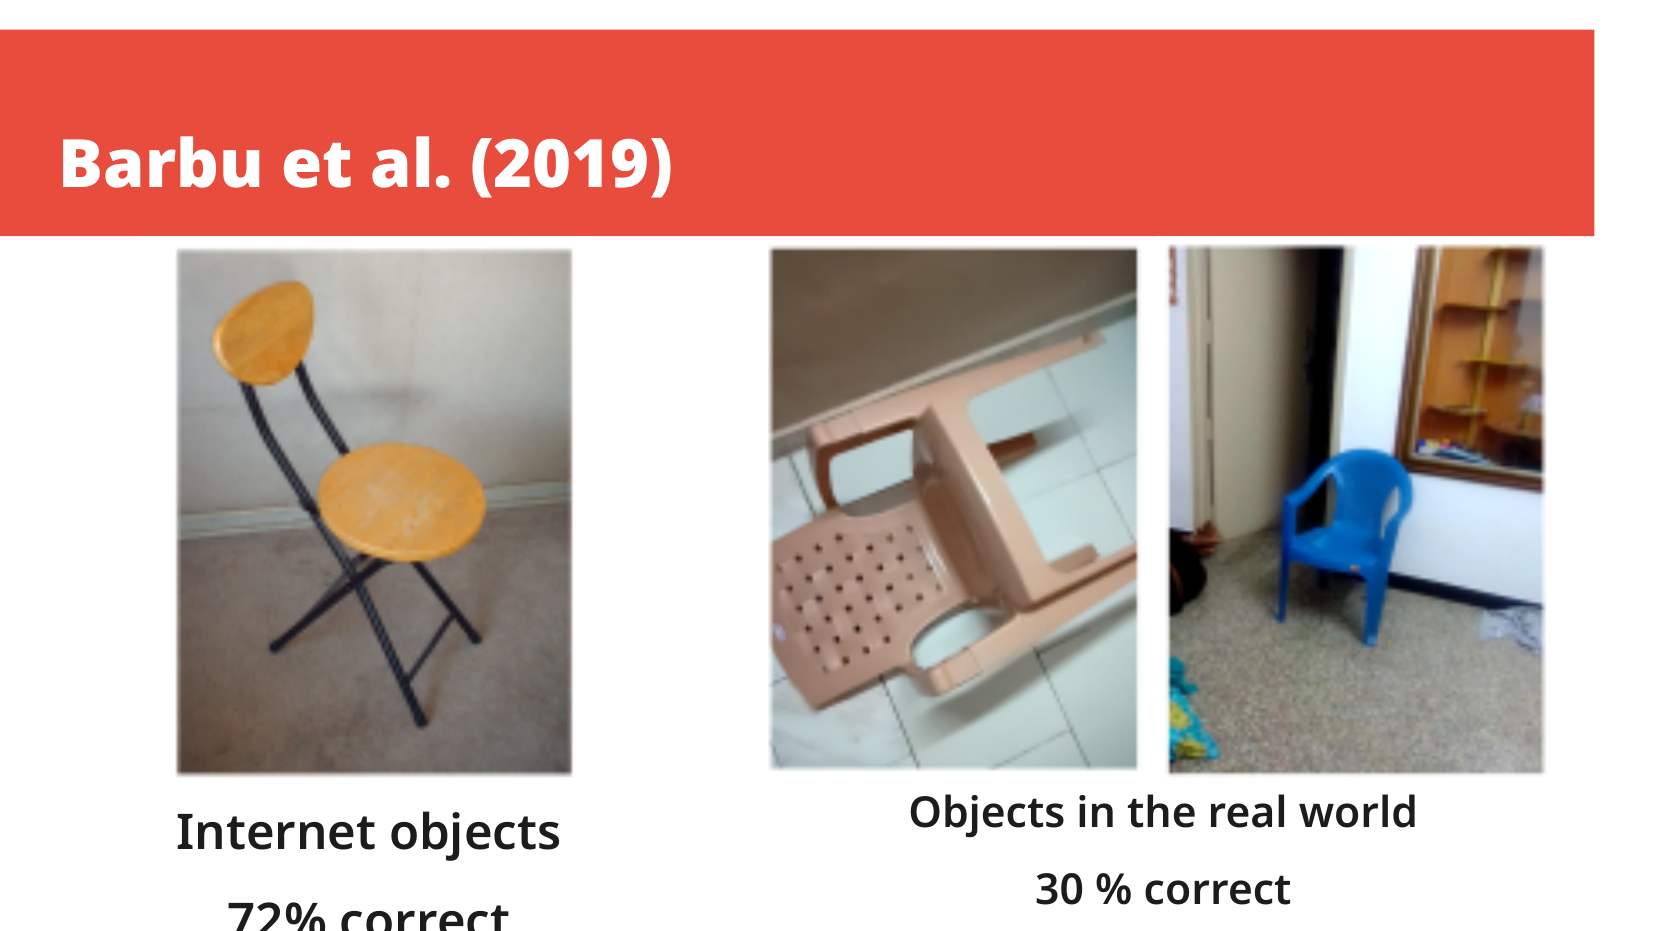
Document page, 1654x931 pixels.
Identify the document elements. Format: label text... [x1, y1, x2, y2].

picture [1157, 236, 1560, 781]
picture [135, 236, 591, 792]
list Objects in the real world 30 % correct [767, 781, 1560, 918]
title Barbu et al. (2019) [59, 59, 1595, 207]
list Internet objects 72% correct [159, 797, 579, 931]
picture [767, 244, 1148, 781]
